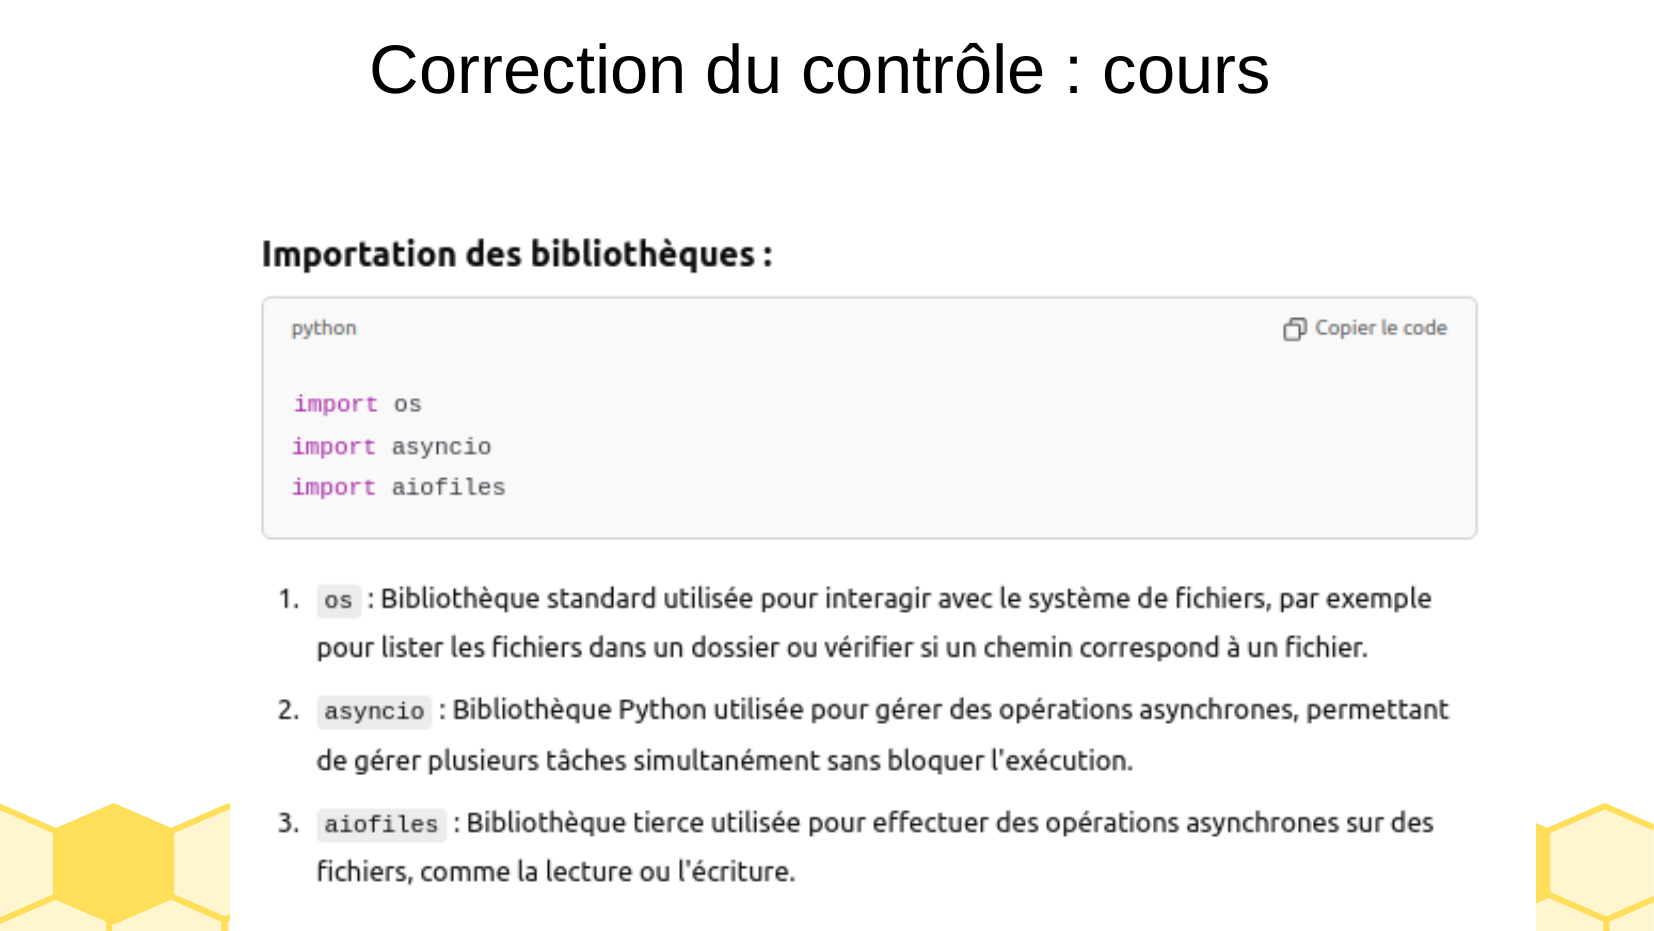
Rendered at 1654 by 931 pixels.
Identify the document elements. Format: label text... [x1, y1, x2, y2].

title Correction du contrôle : cours [76, 0, 1566, 148]
picture [230, 205, 1536, 931]
